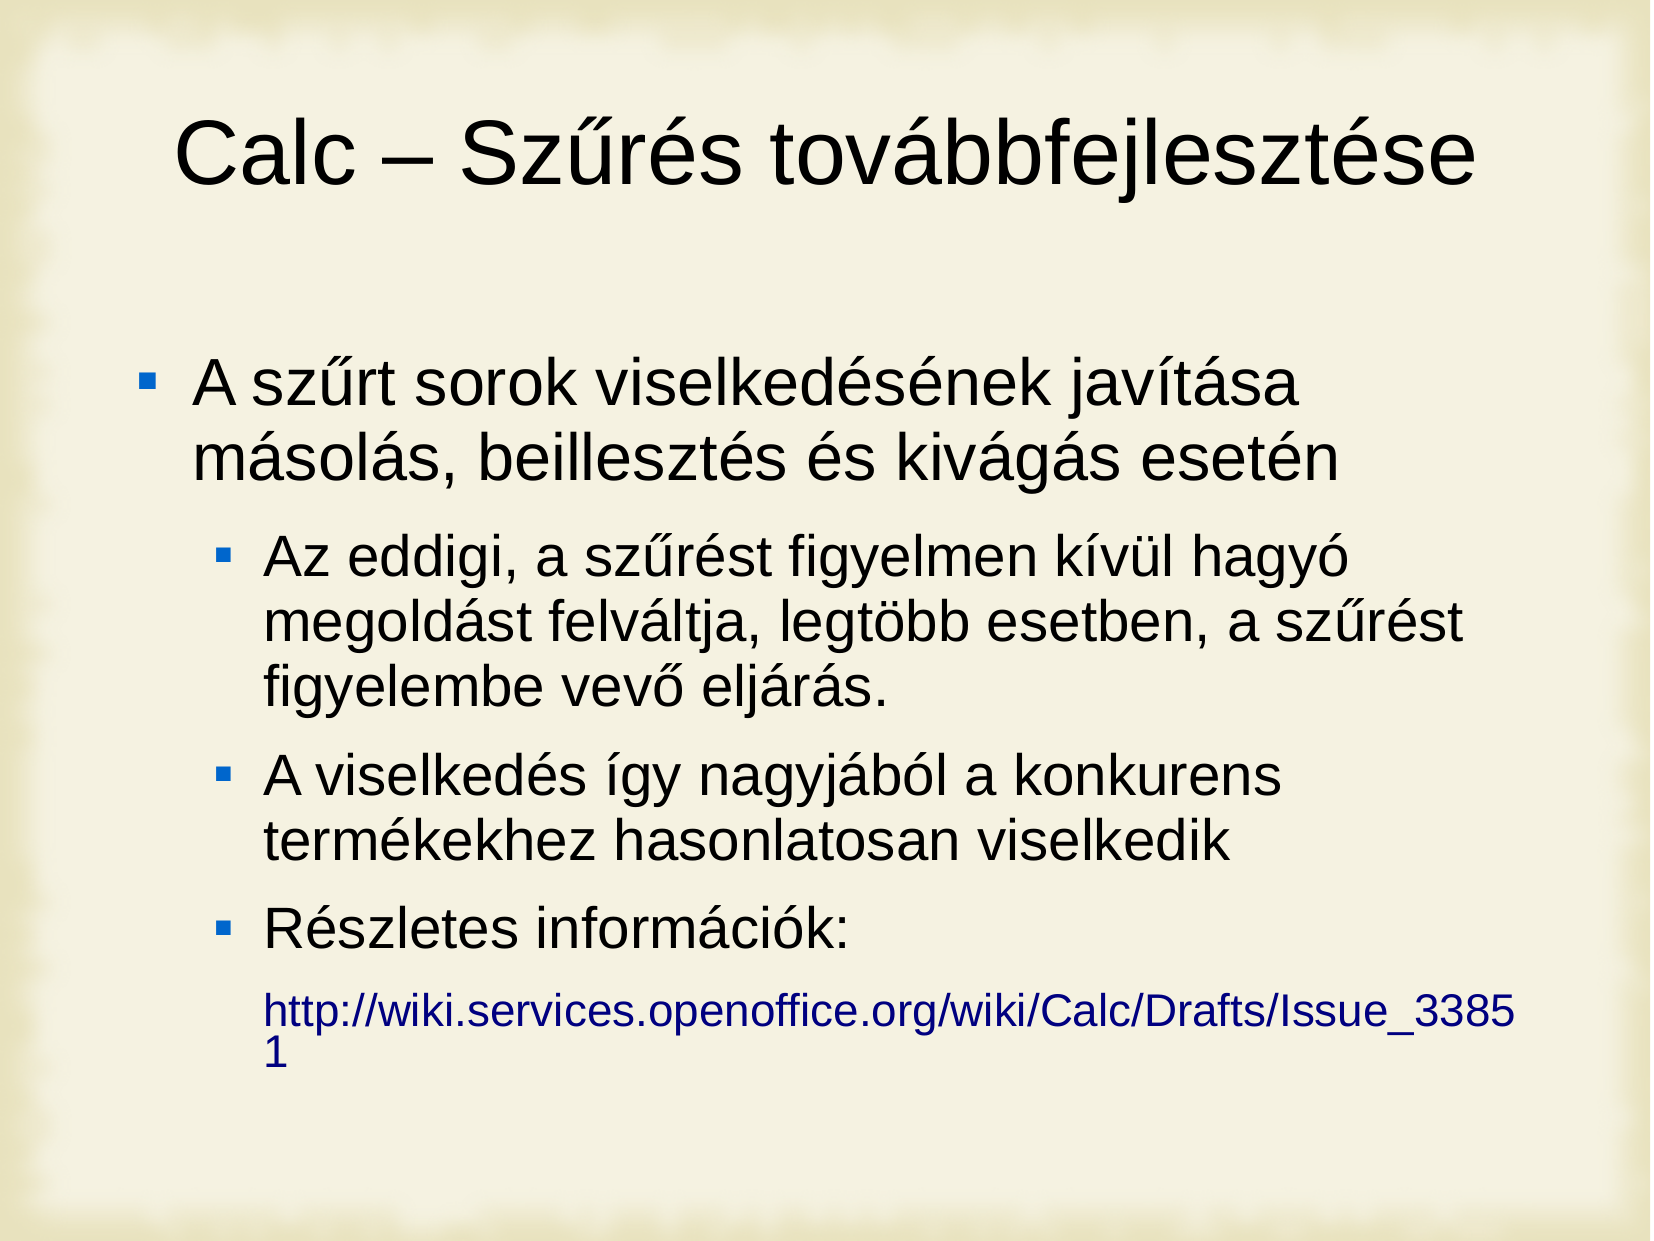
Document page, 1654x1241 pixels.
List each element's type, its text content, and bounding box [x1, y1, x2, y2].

picture [0, 0, 1651, 1241]
list A szűrt sorok viselkedésének javítása másolás, beillesztés és kivágás esetén Az eddigi, a szűrést figyelmen kívül hagyó megoldást felváltja, legtöbb esetben, a szűrést figyelembe vevő eljárás. A viselkedés így nagyjából a konkurens termékekhez hasonlatosan viselkedik Részletes információk: http://wiki.services.openoffice.org/wiki/Calc/Drafts/Issue_33851 [121, 344, 1534, 1127]
title Calc – Szűrés továbbfejlesztése [82, 49, 1571, 257]
